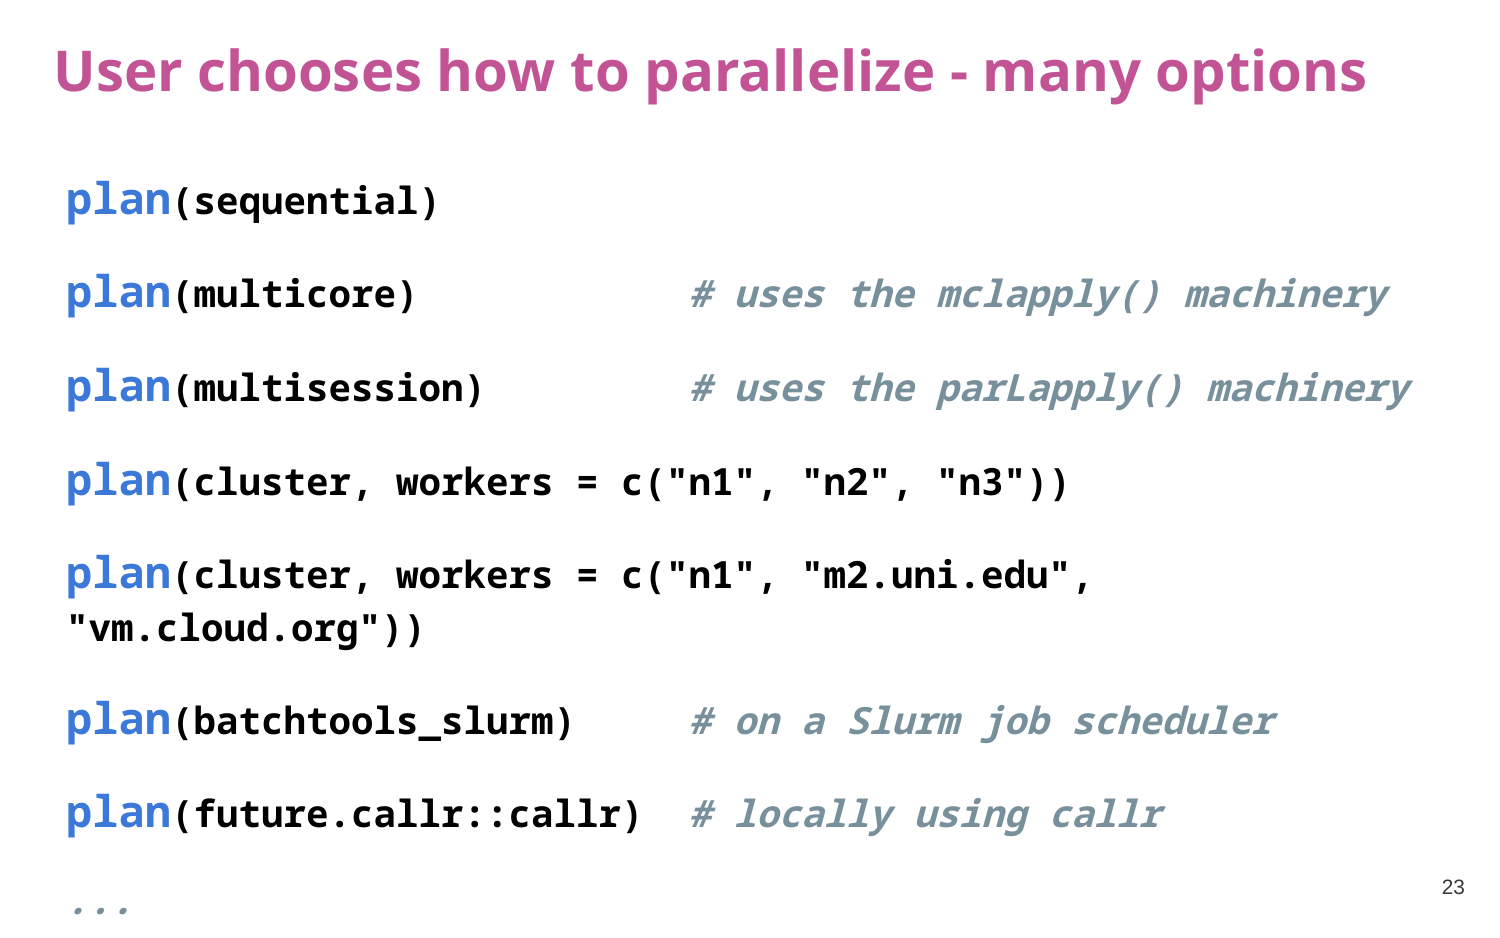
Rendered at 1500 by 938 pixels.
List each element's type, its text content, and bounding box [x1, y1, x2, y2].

list plan(sequential) plan(multicore) # uses the mclapply() machinery plan(multisession) # uses the parLapply() machinery plan(cluster, workers = c("n1", "n2", "n3")) plan(cluster, workers = c("n1", "m2.uni.edu", "vm.cloud.org")) plan(batchtools_slurm) # on a Slurm job scheduler plan(future.callr::callr) # locally using callr ... [51, 147, 1449, 850]
title User chooses how to parallelize - many options [38, 20, 1463, 136]
slide_number <number> [1389, 849, 1480, 922]
